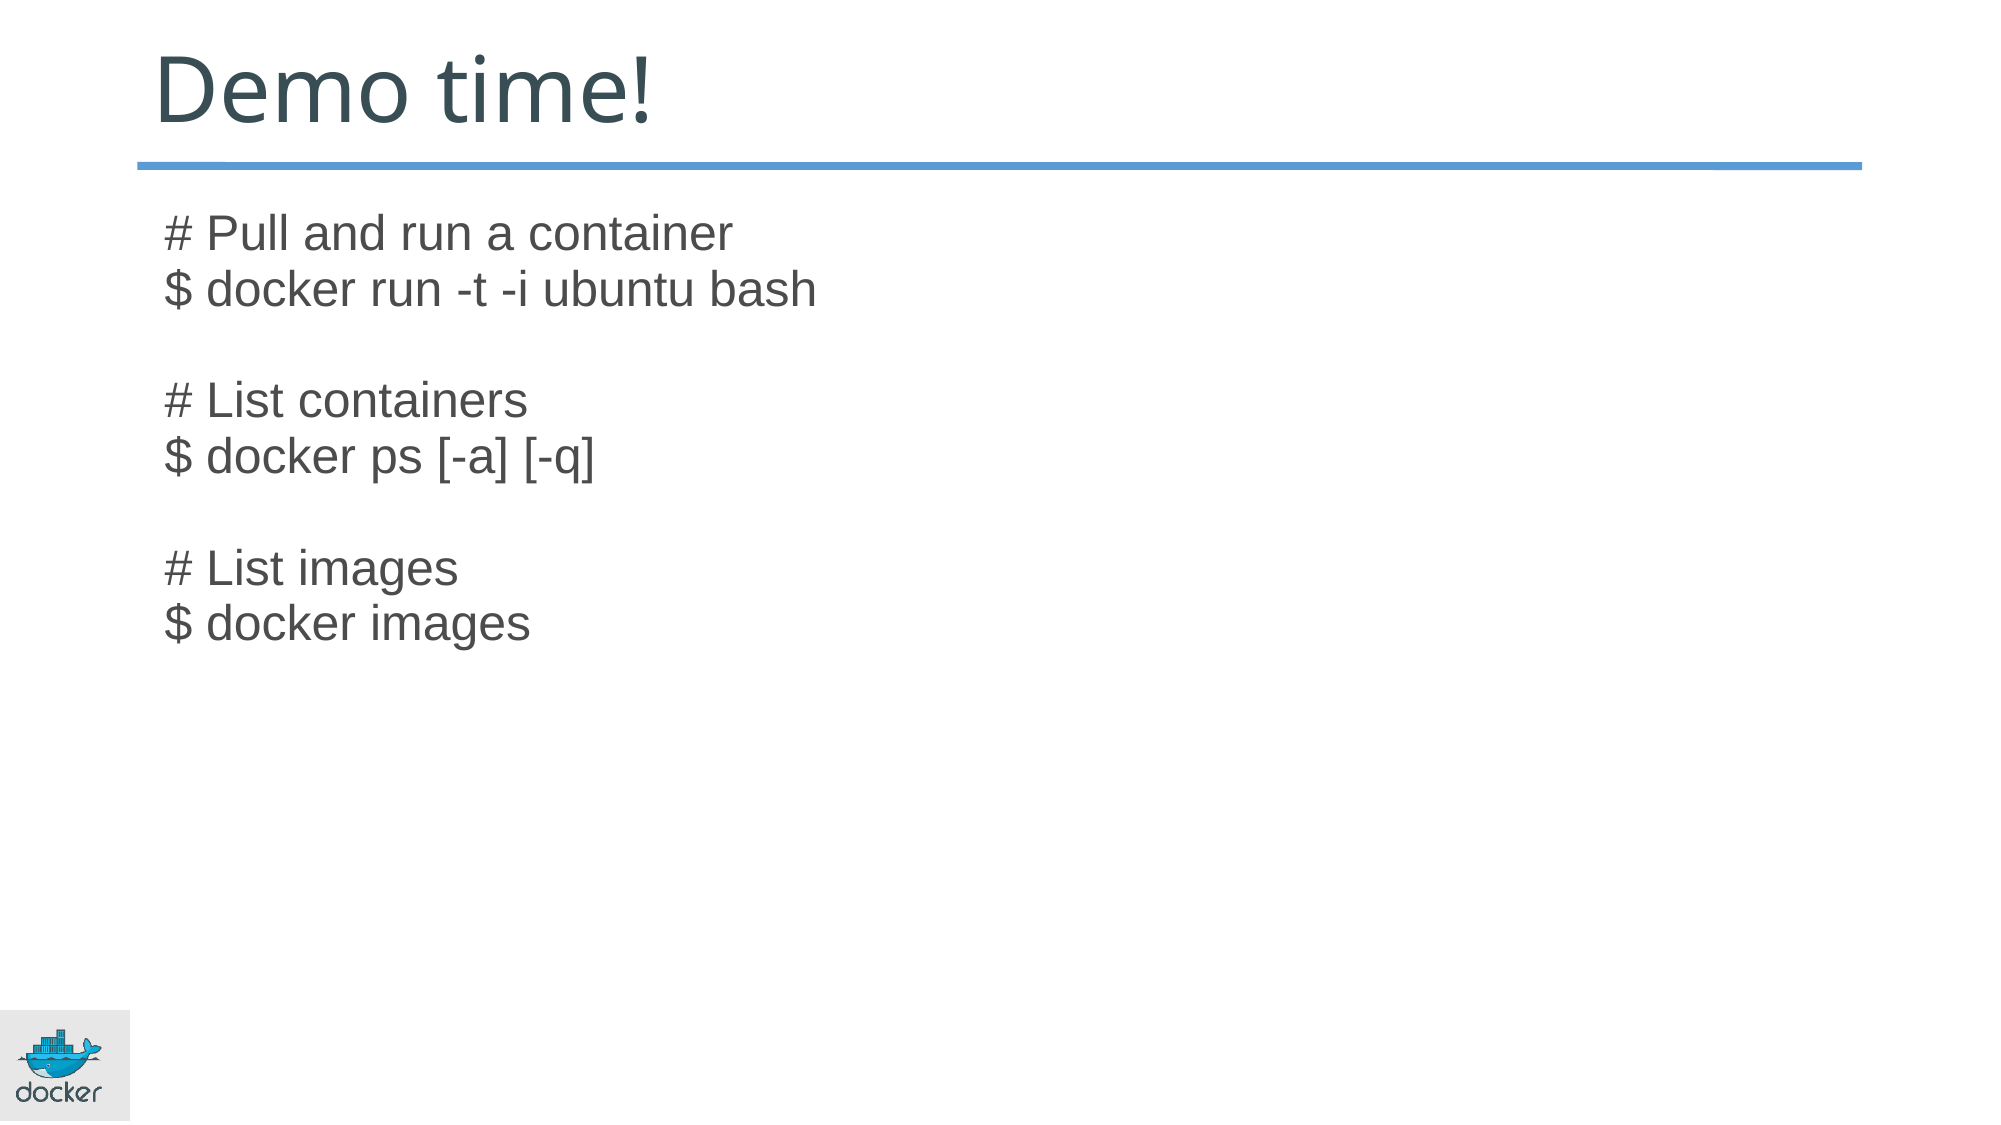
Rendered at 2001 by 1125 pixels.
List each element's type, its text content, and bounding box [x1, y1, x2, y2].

text_box # Pull and run a container $ docker run -t -i ubuntu bash # List containers $ docker ps [-a] [-q] # List images $ docker images [149, 195, 1860, 656]
picture [0, 1010, 130, 1121]
title Demo time! [137, 22, 1863, 133]
